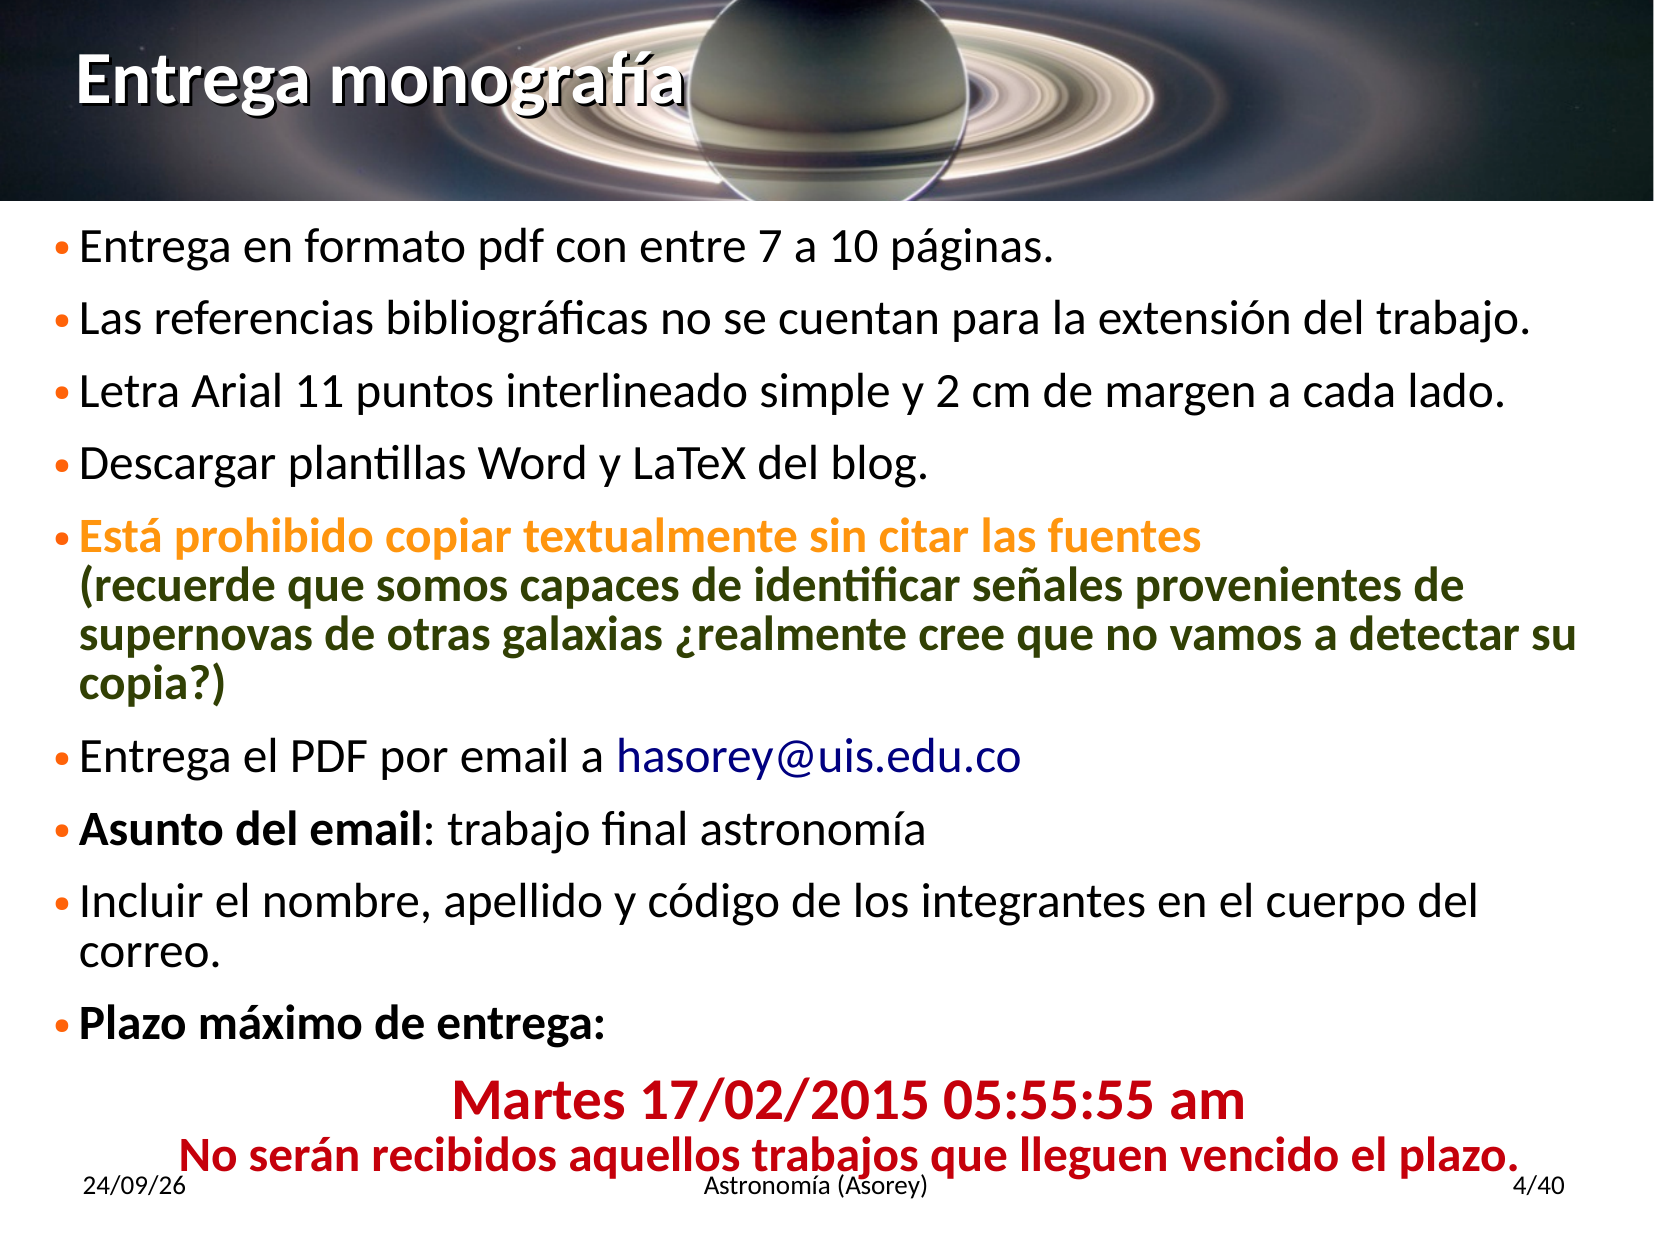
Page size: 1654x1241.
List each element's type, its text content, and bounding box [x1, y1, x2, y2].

list Entrega en formato pdf con entre 7 a 10 páginas. Las referencias bibliográficas no se cuentan para la extensión del trabajo. Letra Arial 11 puntos interlineado simple y 2 cm de margen a cada lado. Descargar plantillas Word y LaTeX del blog. Está prohibido copiar textualmente sin citar las fuentes (recuerde que somos capaces de identificar señales provenientes de supernovas de otras galaxias ¿realmente cree que no vamos a detectar su copia?) Entrega el PDF por email a hasorey@uis.edu.co Asunto del email: trabajo final astronomía Incluir el nombre, apellido y código de los integrantes en el cuerpo del correo. Plazo máximo de entrega: Martes 17/02/2015 05:55:55 am No serán recibidos aquellos trabajos que lleguen vencido el plazo. [30, 225, 1621, 1186]
picture [0, 0, 1654, 201]
title Entrega monografía [75, 19, 1564, 151]
